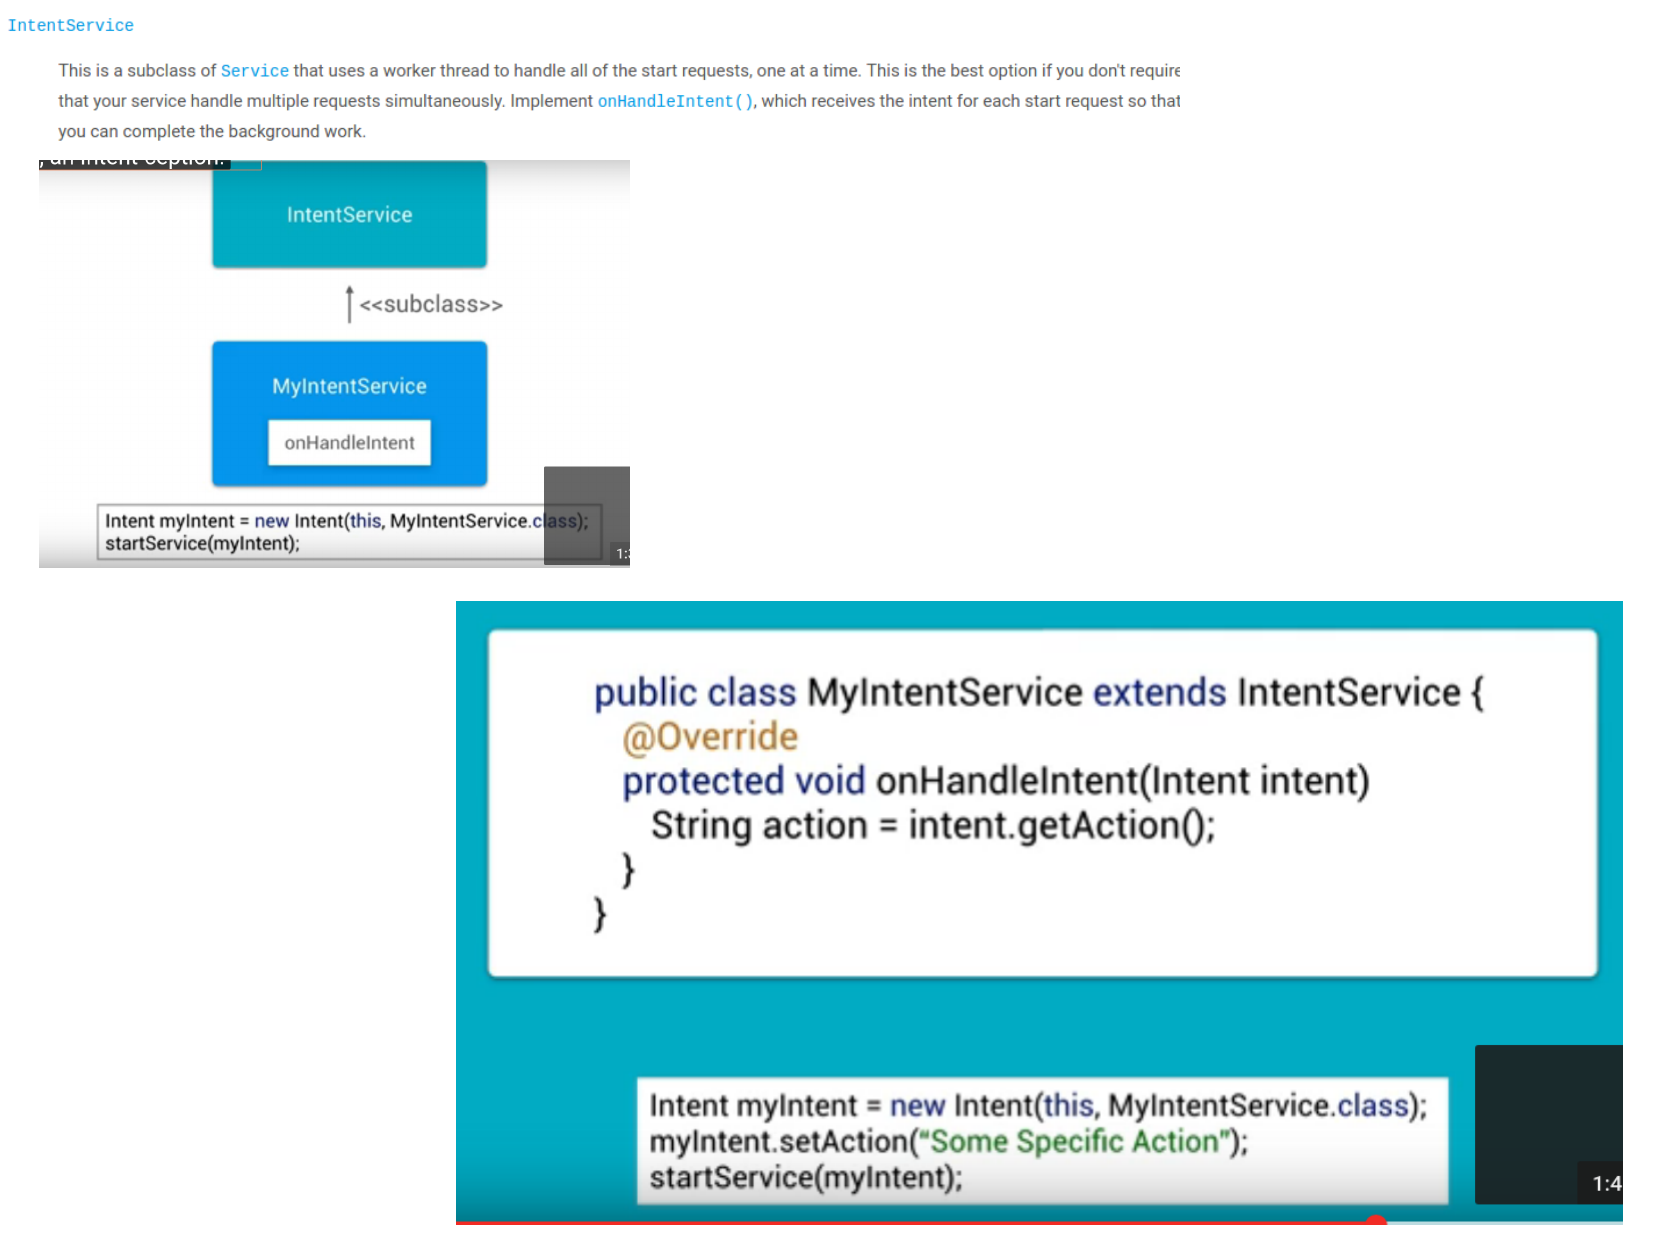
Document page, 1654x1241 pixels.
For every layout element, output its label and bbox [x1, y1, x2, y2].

picture [39, 160, 630, 568]
picture [5, 10, 1180, 156]
picture [456, 601, 1623, 1225]
